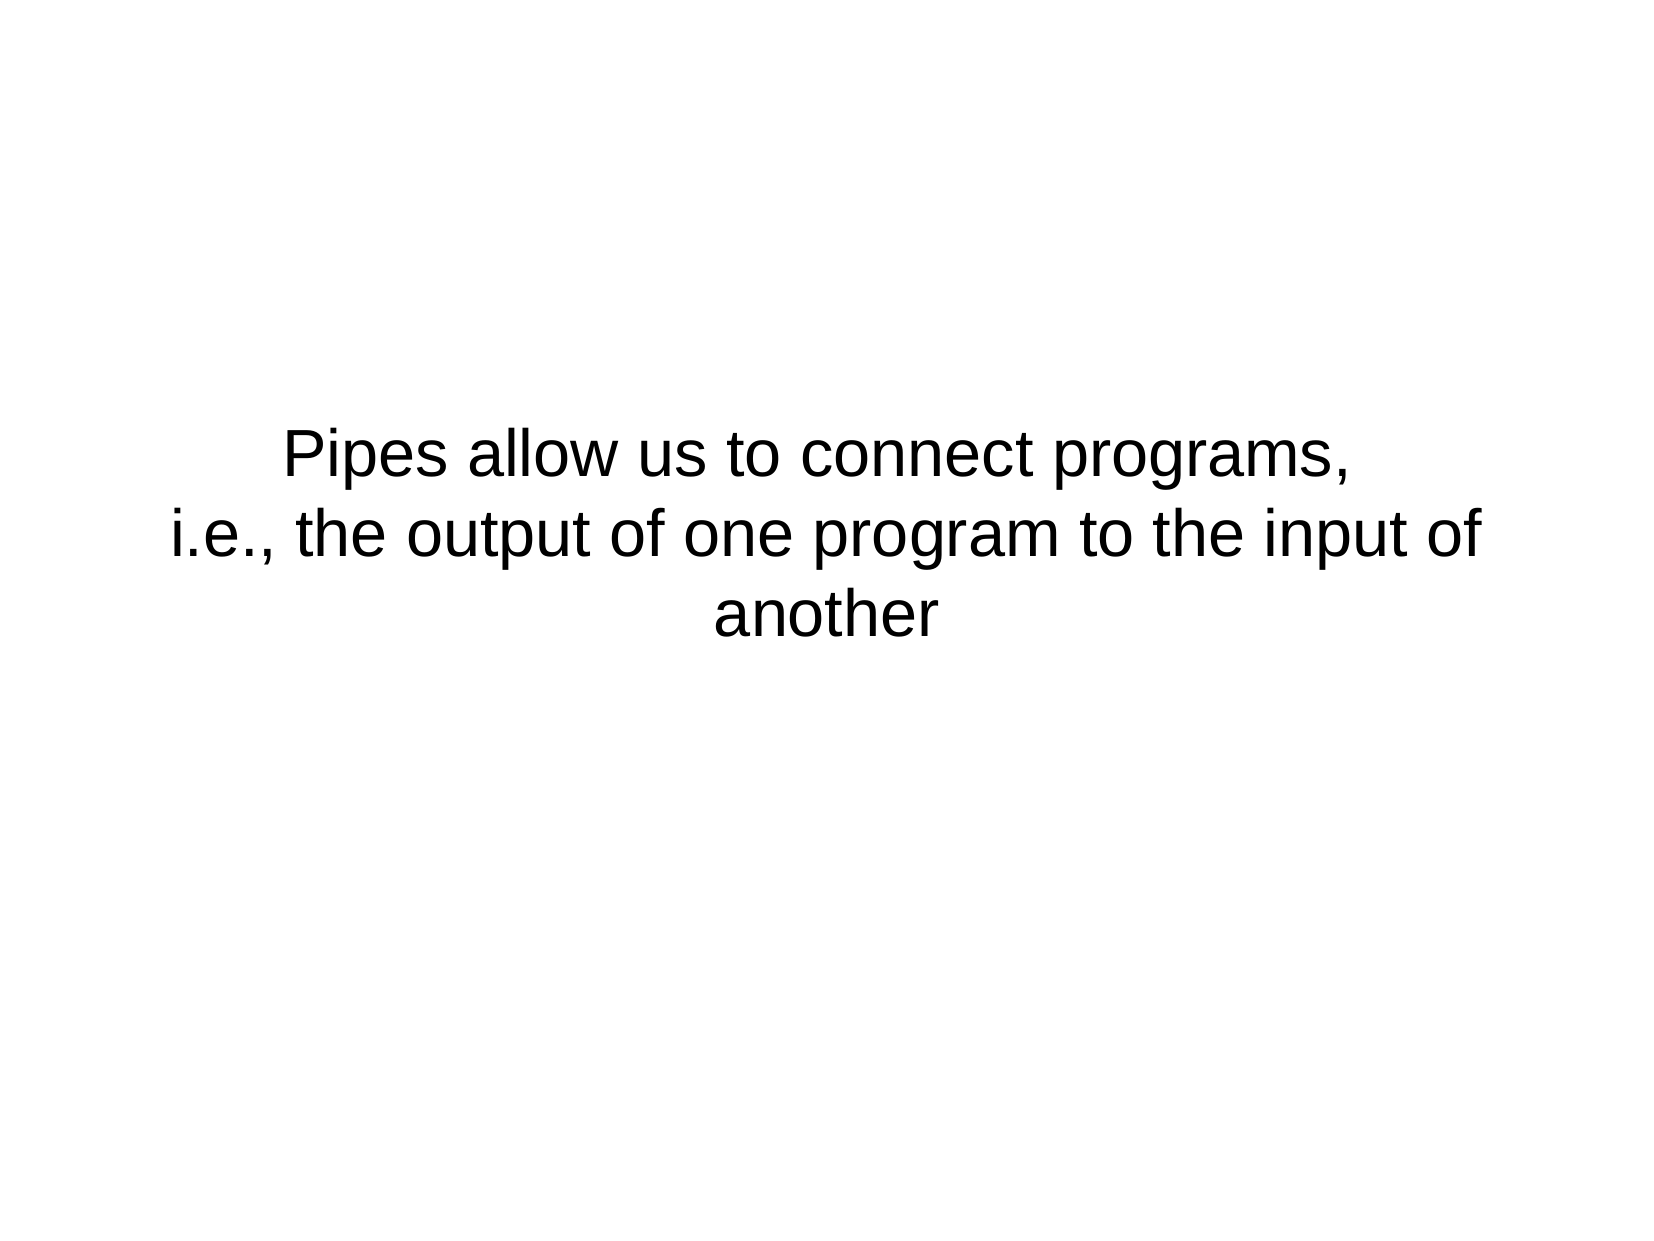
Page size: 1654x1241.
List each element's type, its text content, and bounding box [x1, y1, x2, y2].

subtitle Pipes allow us to connect programs, i.e., the output of one program to the input of another [82, 49, 1571, 1010]
